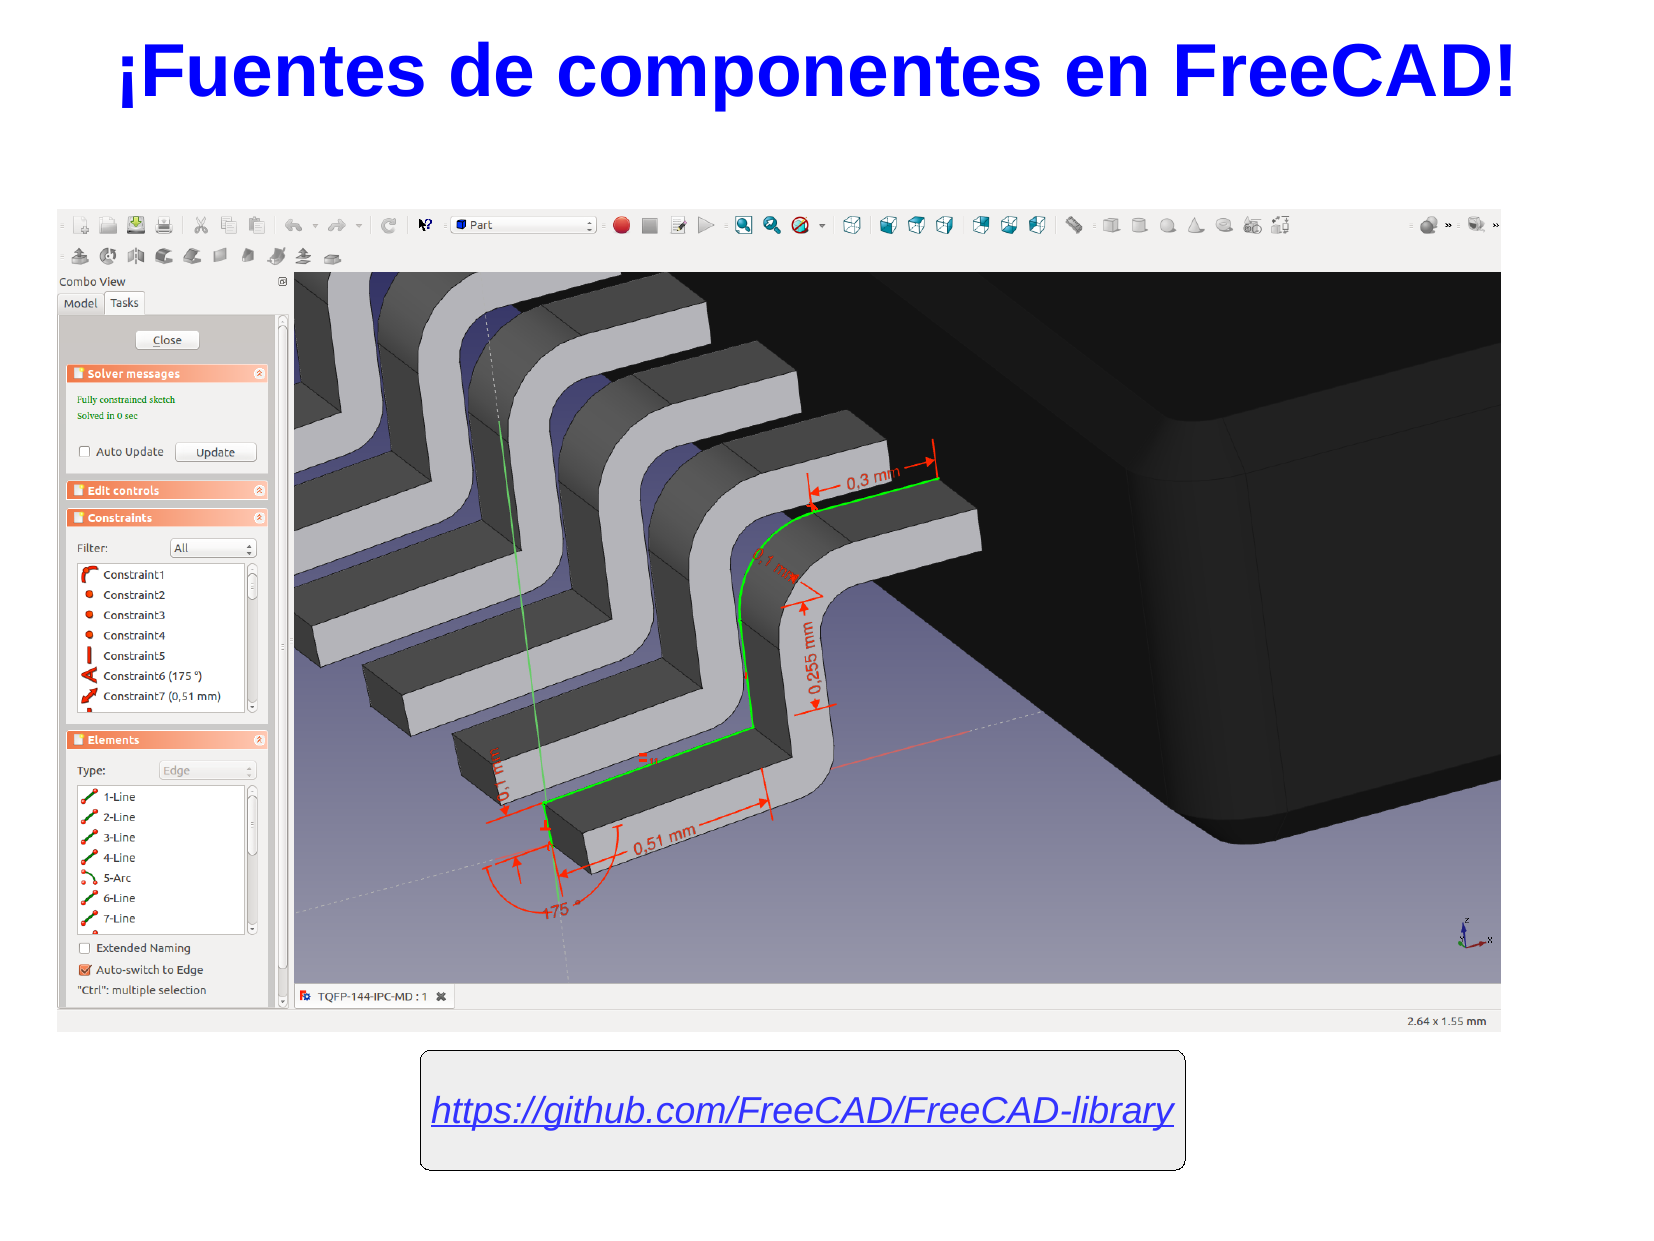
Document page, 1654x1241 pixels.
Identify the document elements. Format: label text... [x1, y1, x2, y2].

picture [57, 209, 1501, 1032]
text_box https://github.com/FreeCAD/FreeCAD-library [420, 1050, 1186, 1171]
text_box ¡Fuentes de componentes en FreeCAD! [90, 21, 1546, 121]
